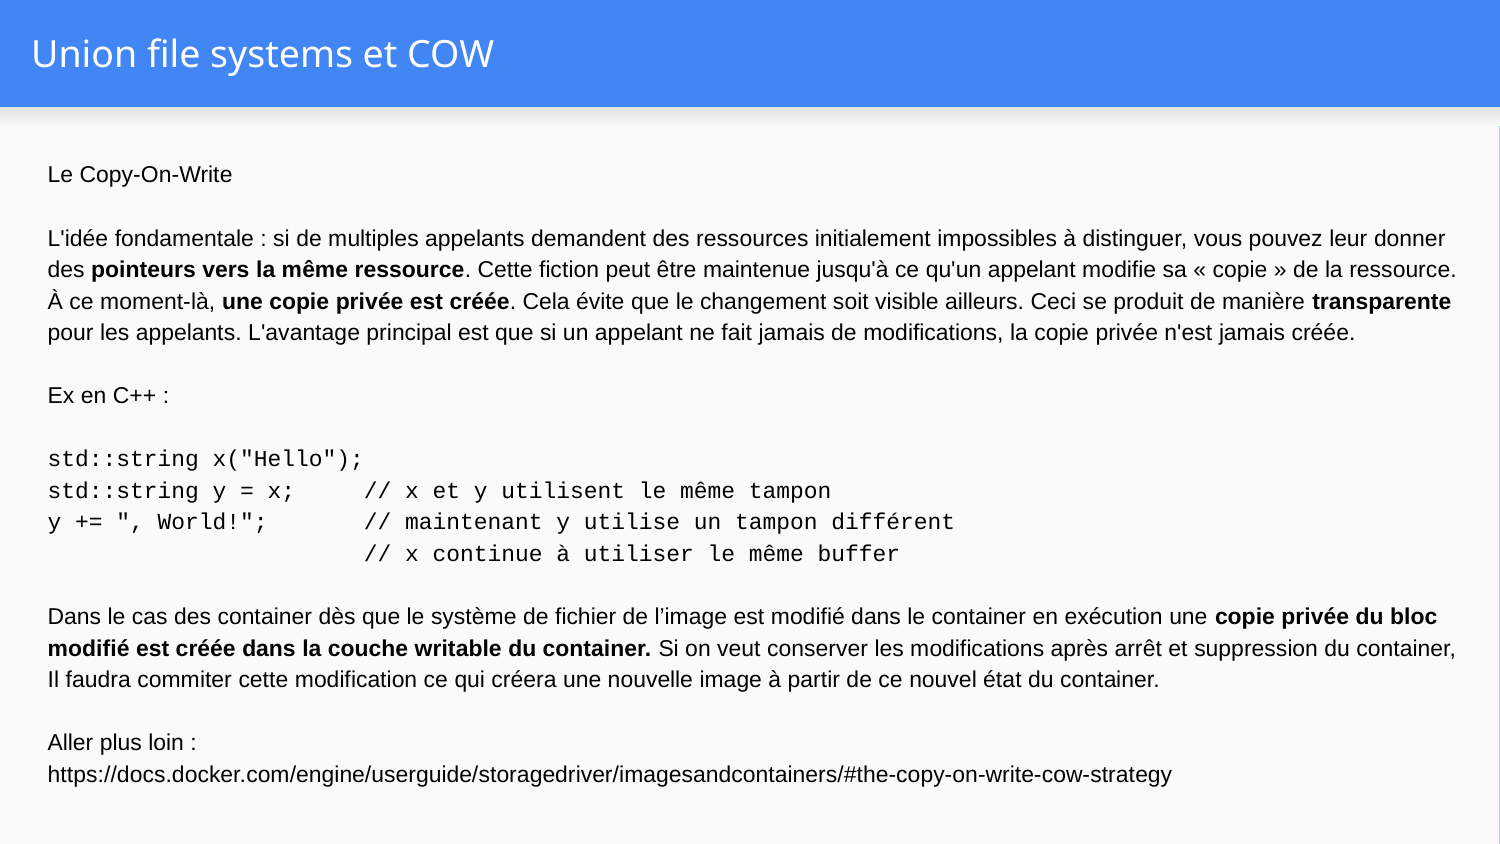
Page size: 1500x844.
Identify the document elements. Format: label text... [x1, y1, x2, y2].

text_box Le Copy-On-Write L'idée fondamentale : si de multiples appelants demandent des ressources initialement impossibles à distinguer, vous pouvez leur donner des pointeurs vers la même ressource. Cette fiction peut être maintenue jusqu'à ce qu'un appelant modifie sa « copie » de la ressource. À ce moment-là, une copie privée est créée. Cela évite que le changement soit visible ailleurs. Ceci se produit de manière transparente pour les appelants. L'avantage principal est que si un appelant ne fait jamais de modifications, la copie privée n'est jamais créée. Ex en C++ : std::string x("Hello"); std::string y = x; // x et y utilisent le même tampon y += ", World!"; // maintenant y utilise un tampon différent // x continue à utiliser le même buffer Dans le cas des container dès que le système de fichier de l’image est modifié dans le container en exécution une copie privée du bloc modifié est créée dans la couche writable du container. Si on veut conserver les modifications après arrêt et suppression du container, Il faudra commiter cette modification ce qui créera une nouvelle image à partir de ce nouvel état du container. Aller plus loin : https://docs.docker.com/engine/userguide/storagedriver/imagesandcontainers/#the-copy-on-write-cow-strategy [32, 140, 1475, 814]
title Union file systems et COW [16, 2, 1464, 102]
